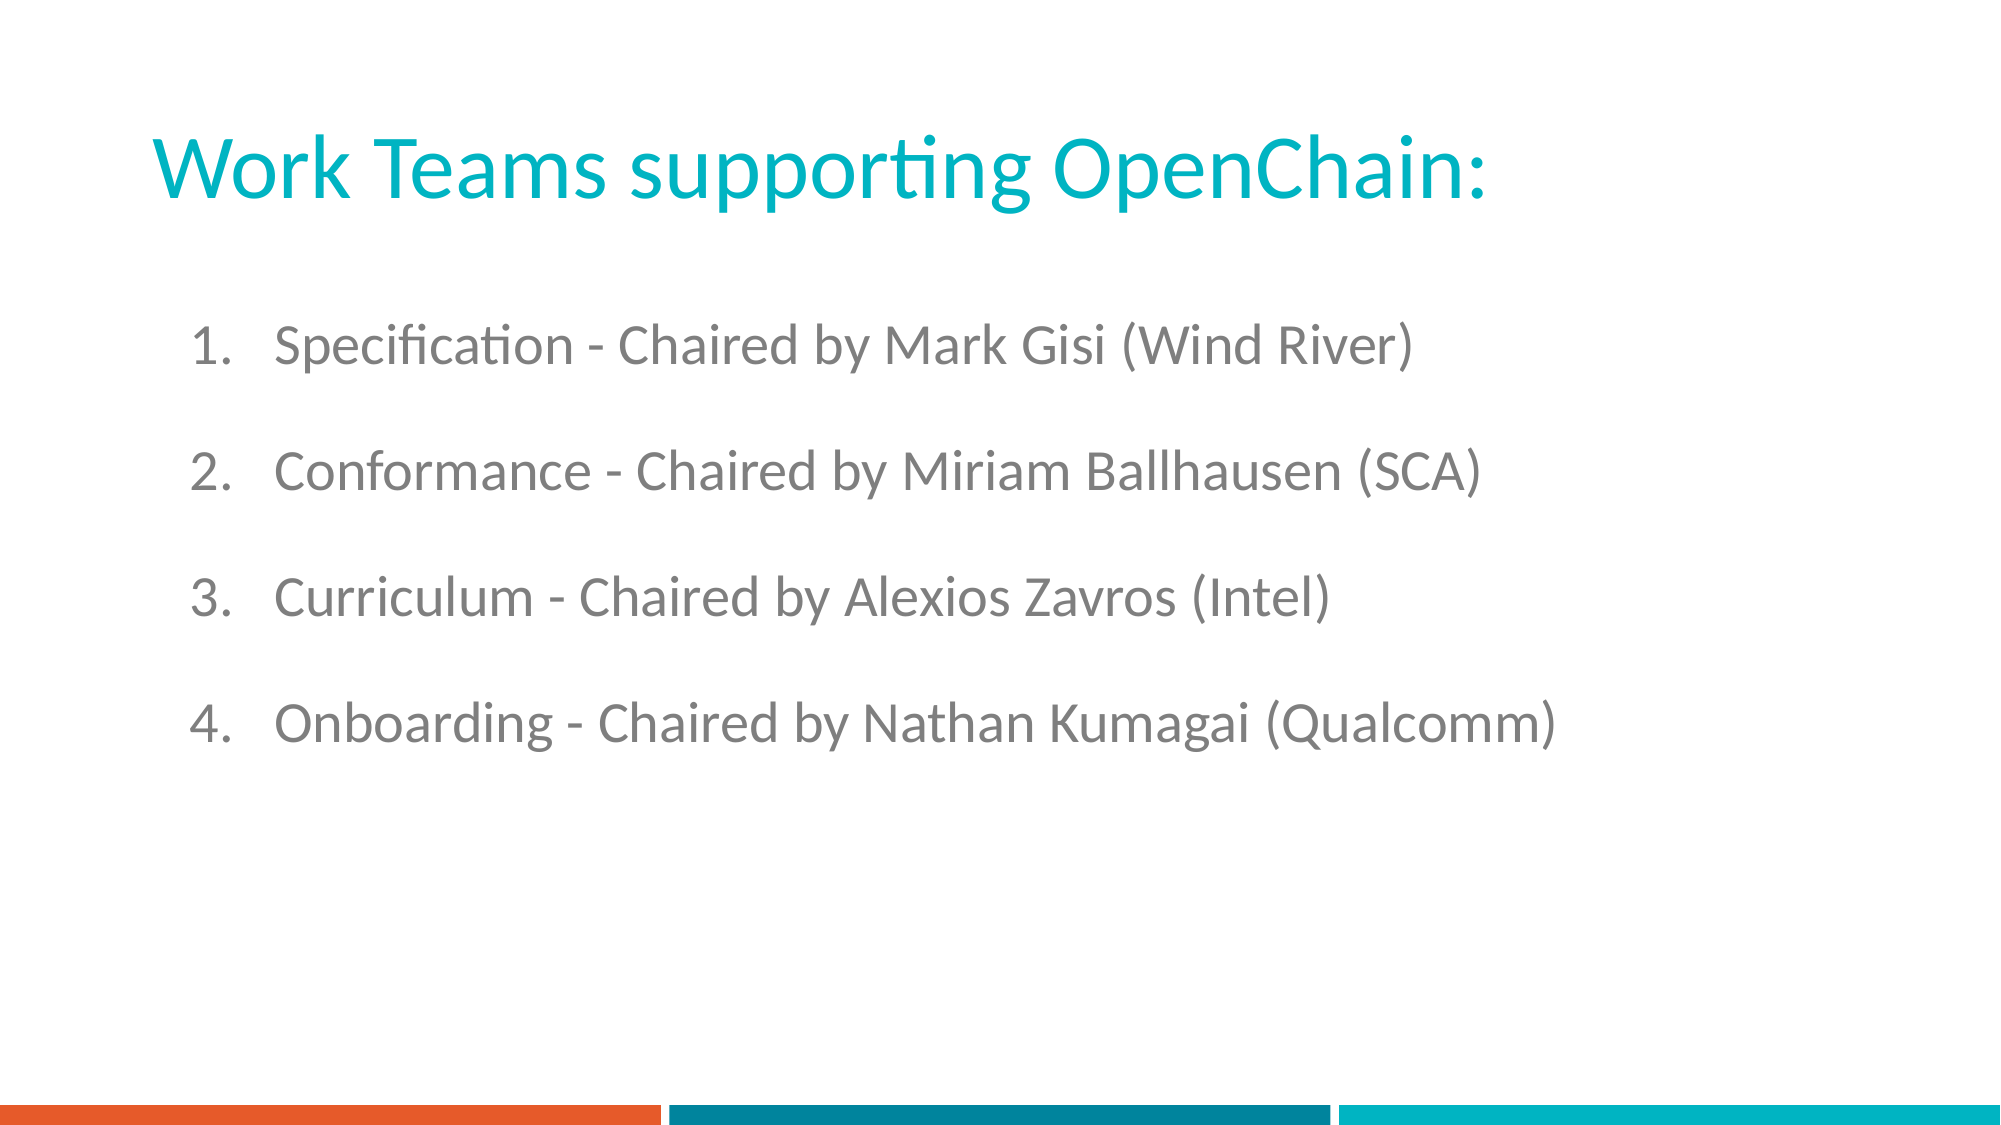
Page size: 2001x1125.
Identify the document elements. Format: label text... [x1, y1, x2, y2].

list Specification - Chaired by Mark Gisi (Wind River) Conformance - Chaired by Miriam Ballhausen (SCA) Curriculum - Chaired by Alexios Zavros (Intel) Onboarding - Chaired by Nathan Kumagai (Qualcomm) [137, 299, 1863, 928]
title Work Teams supporting OpenChain: [137, 59, 1863, 278]
